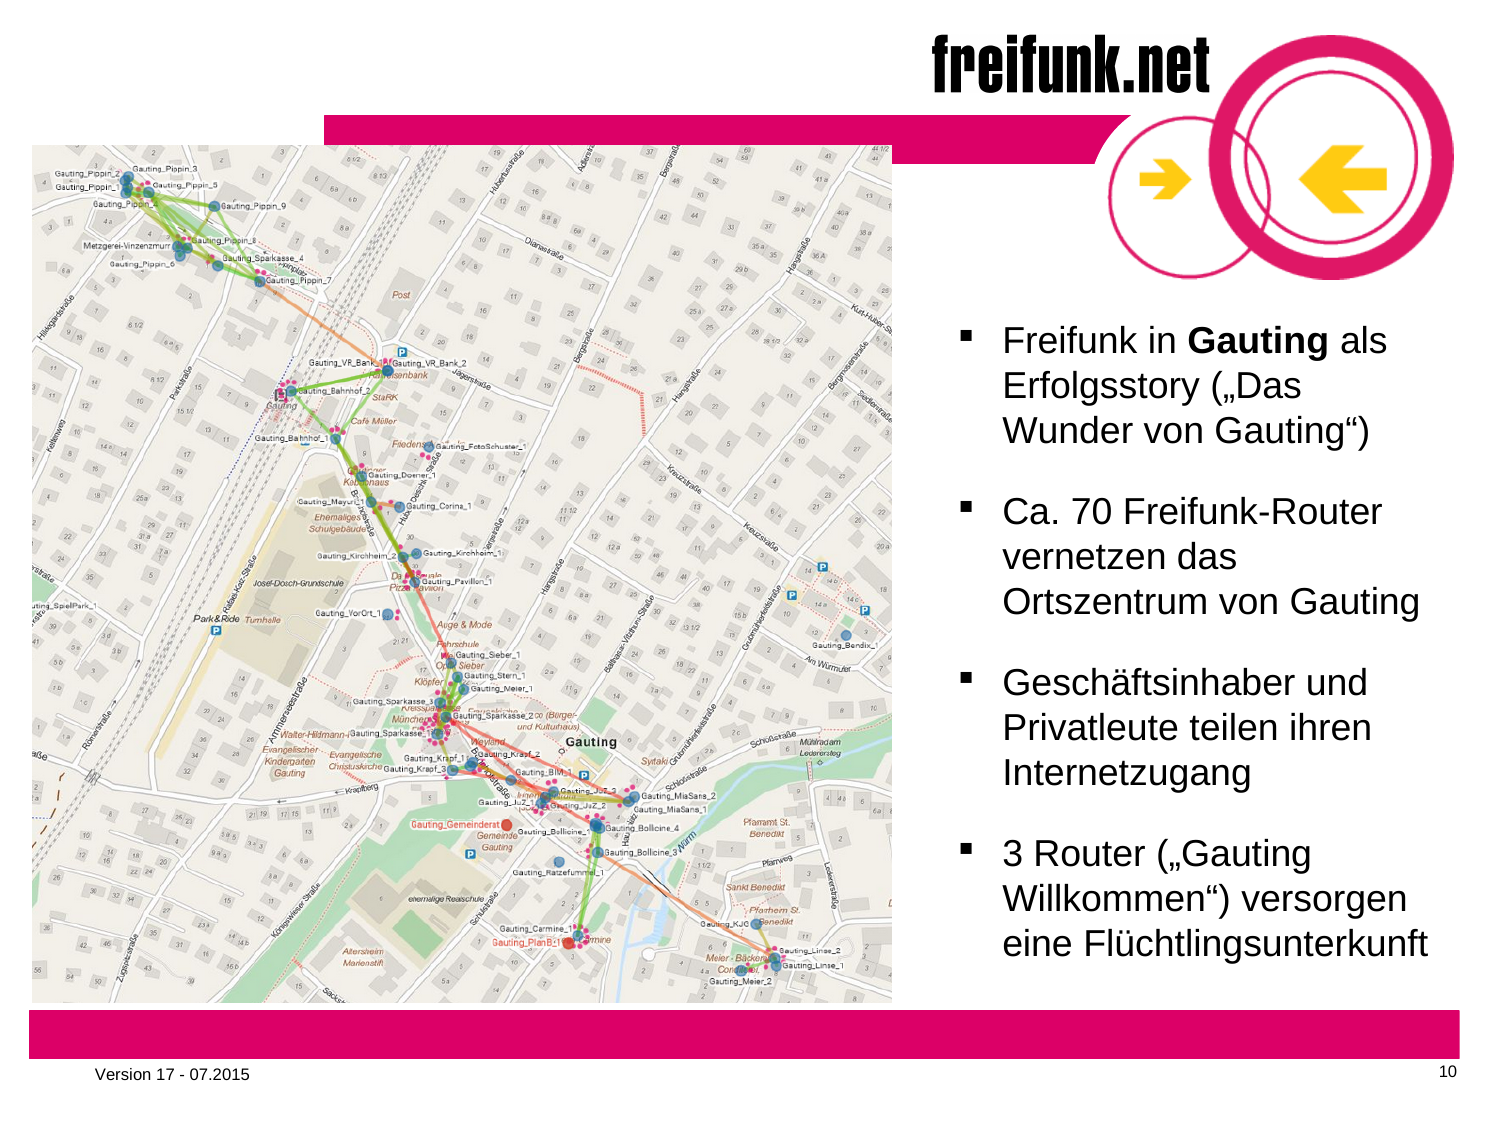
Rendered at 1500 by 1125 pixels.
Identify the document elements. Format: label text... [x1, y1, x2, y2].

picture [932, 34, 1454, 280]
text_box Freifunk in Gauting als Erfolgsstory („Das Wunder von Gauting“) Ca. 70 Freifunk-Router vernetzen das Ortszentrum von Gauting Geschäftsinhaber und Privatleute teilen ihren Internetzugang 3 Router („Gauting Willkommen“) versorgen eine Flüchtlingsunterkunft [928, 316, 1449, 971]
picture [32, 145, 892, 1003]
